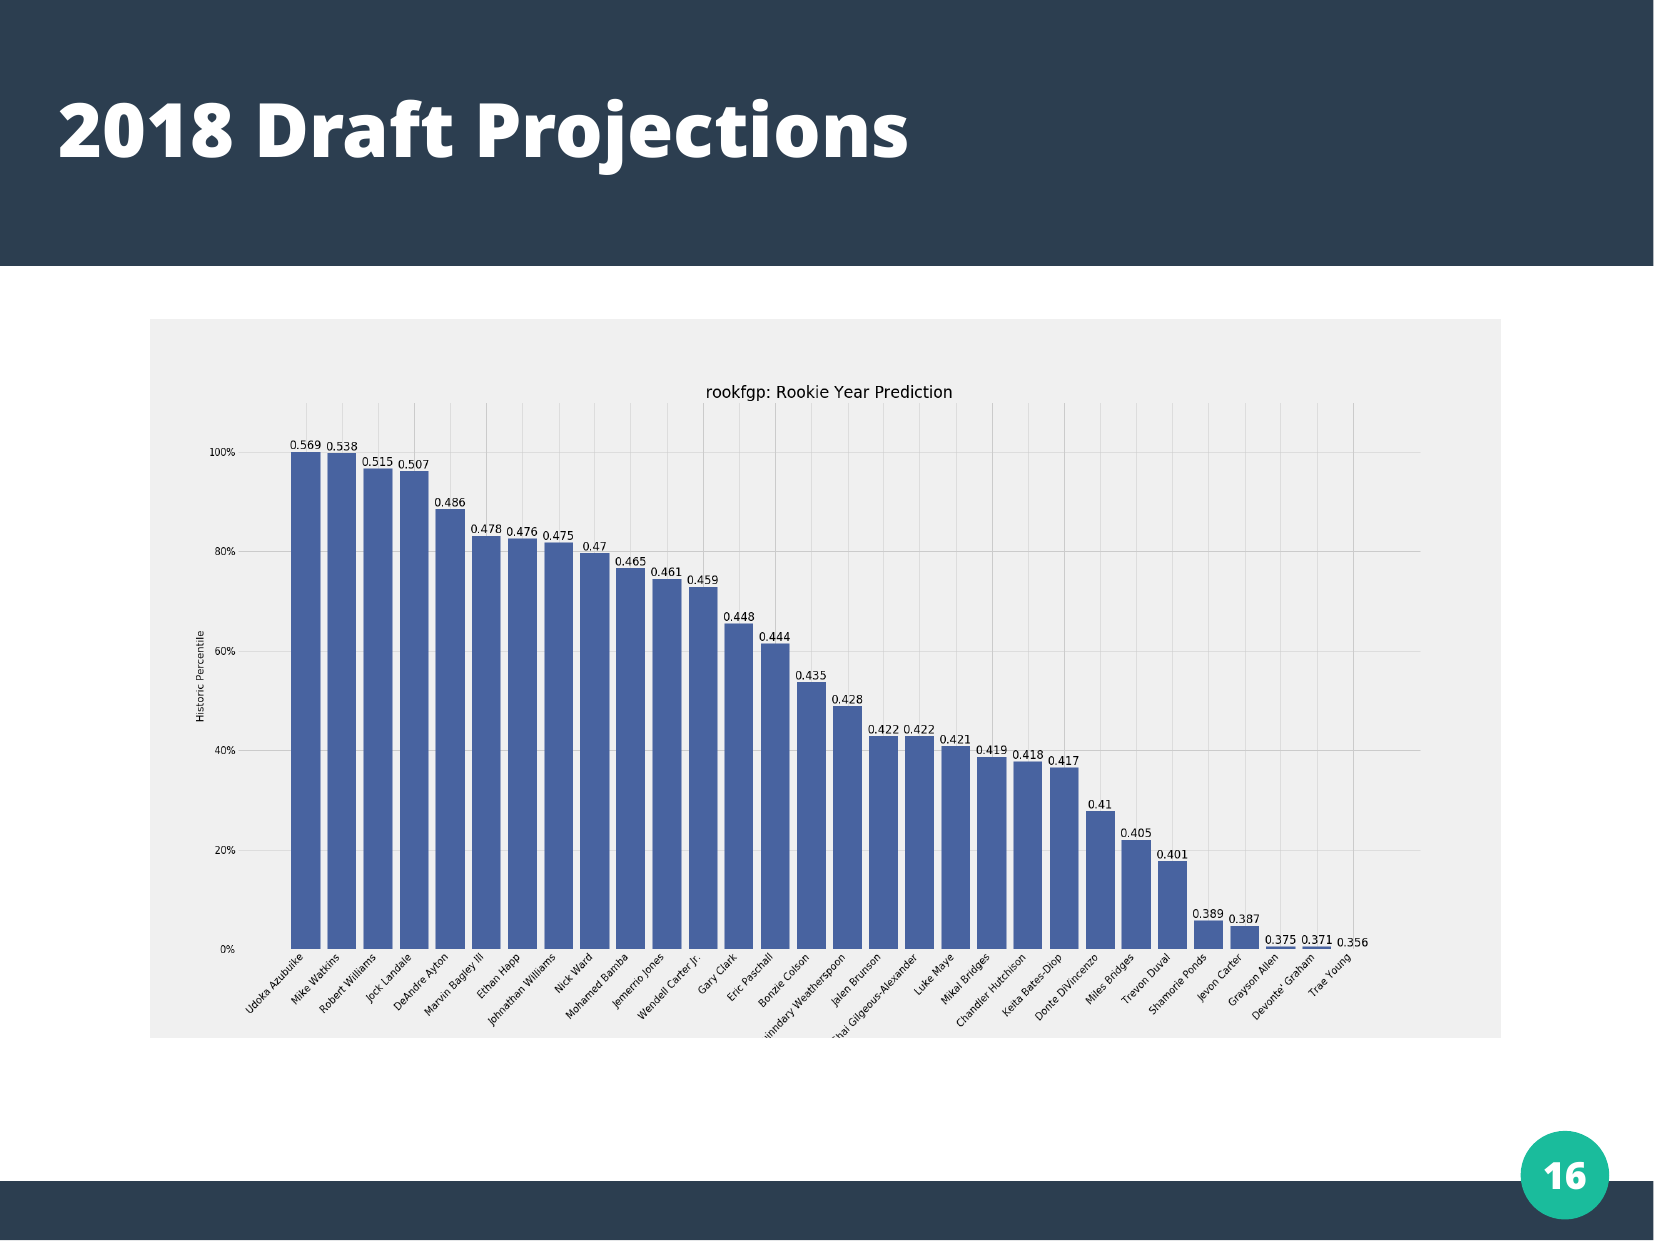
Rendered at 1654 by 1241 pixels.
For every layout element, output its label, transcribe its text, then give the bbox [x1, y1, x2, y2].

title 2018 Draft Projections [58, 49, 1595, 207]
picture [150, 319, 1501, 1039]
